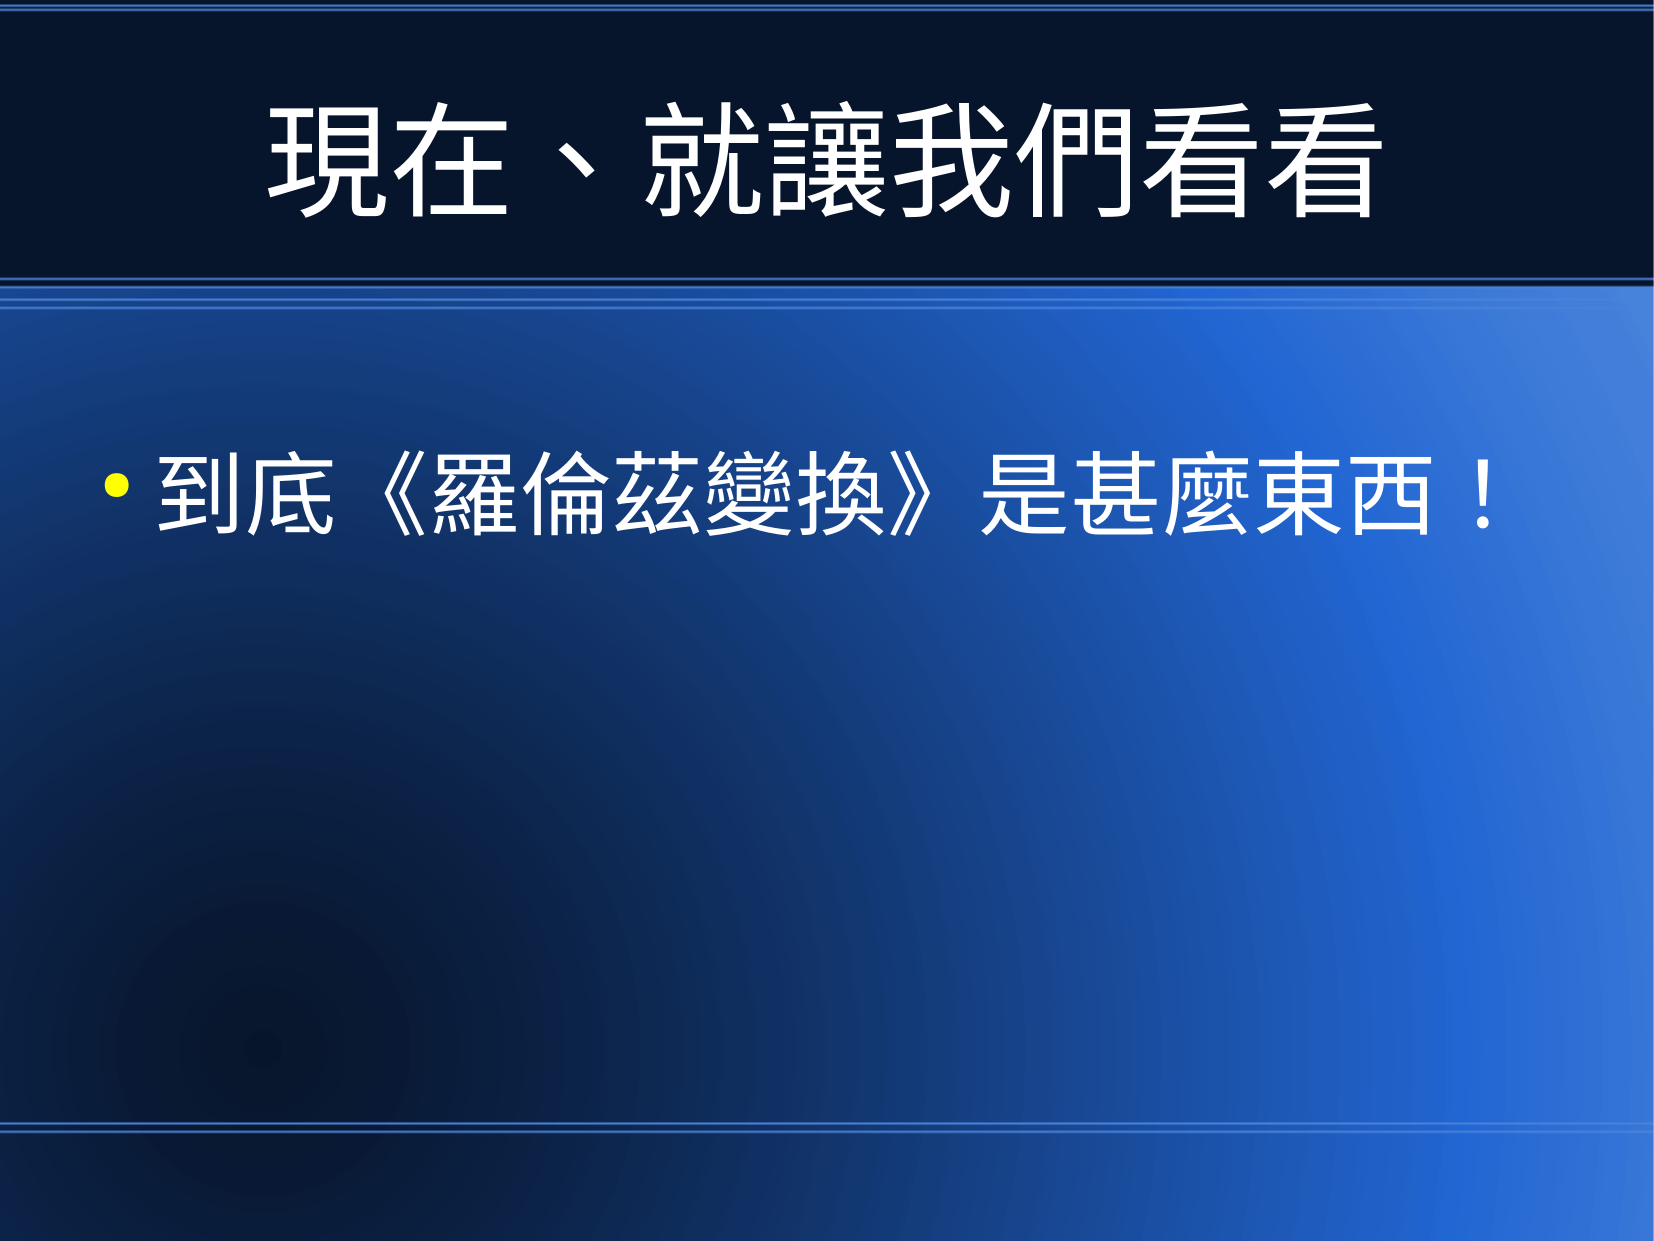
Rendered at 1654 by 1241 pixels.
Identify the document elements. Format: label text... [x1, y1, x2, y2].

list 到底《羅倫茲變換》是甚麼東西！ [82, 355, 1571, 1241]
title 現在、就讓我們看看 [82, 49, 1571, 257]
picture [0, 0, 1654, 1241]
